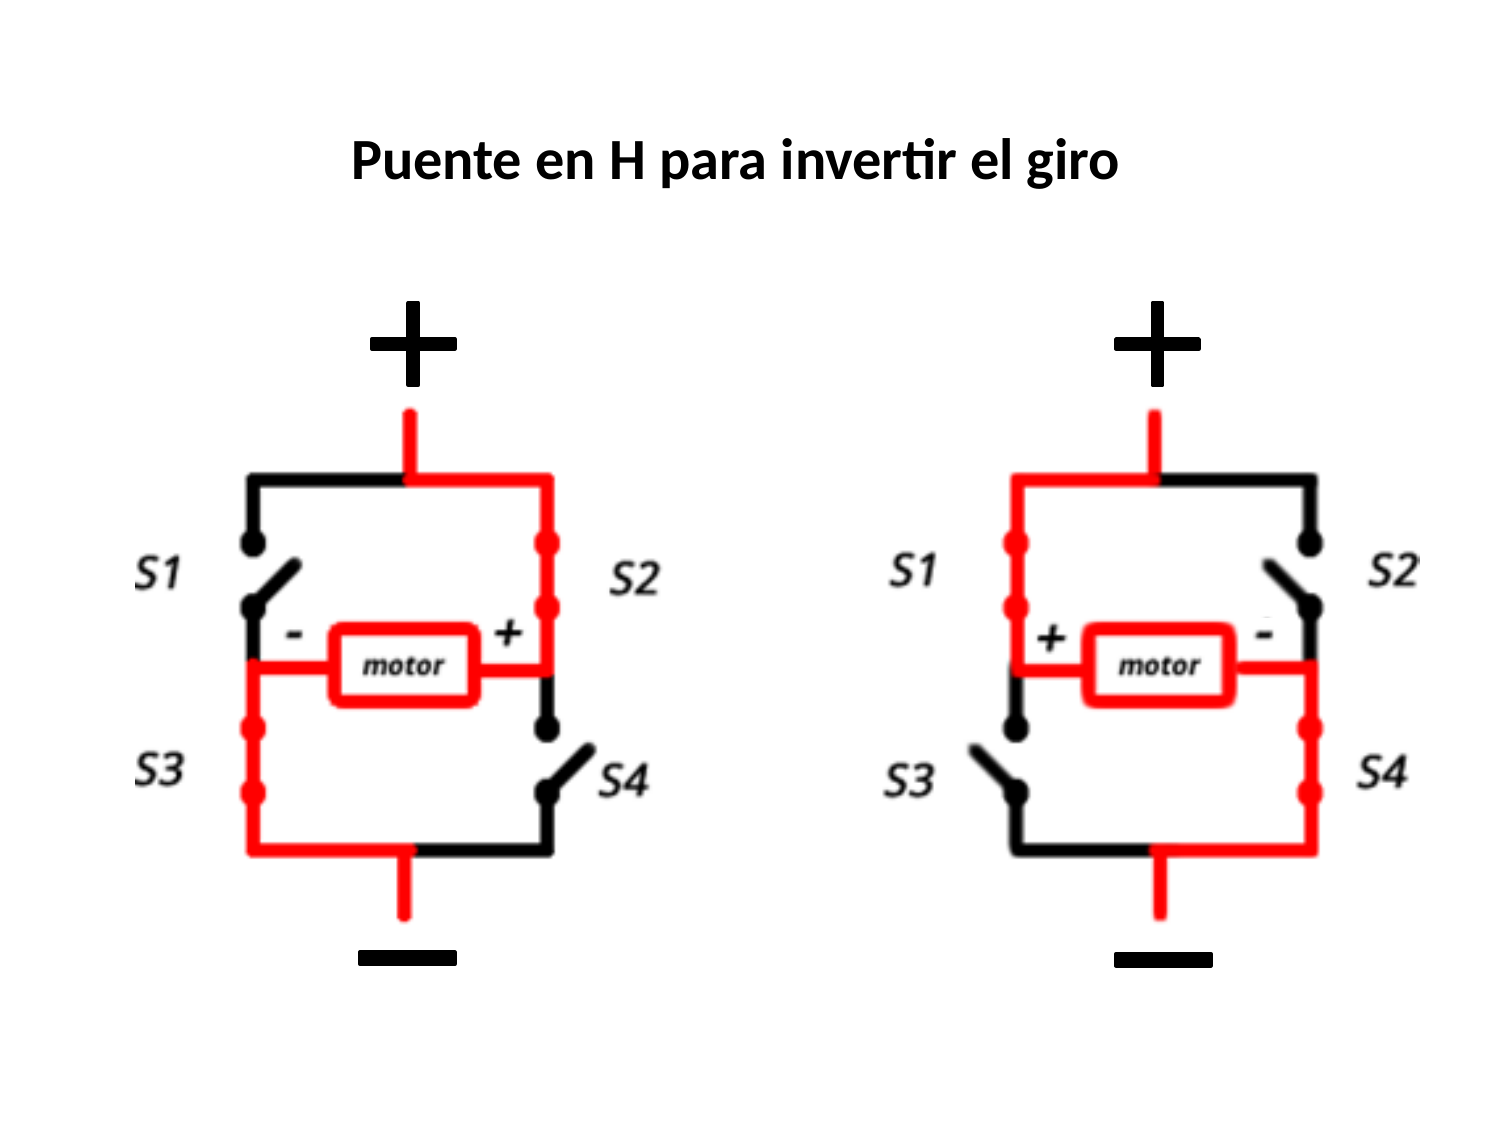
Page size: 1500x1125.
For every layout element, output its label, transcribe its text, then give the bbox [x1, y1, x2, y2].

text_box [360, 952, 455, 964]
picture [135, 397, 1420, 930]
text_box [1116, 954, 1211, 966]
text_box [1116, 302, 1199, 386]
text_box [371, 302, 455, 386]
text_box Puente en H para invertir el giro [336, 113, 1177, 199]
